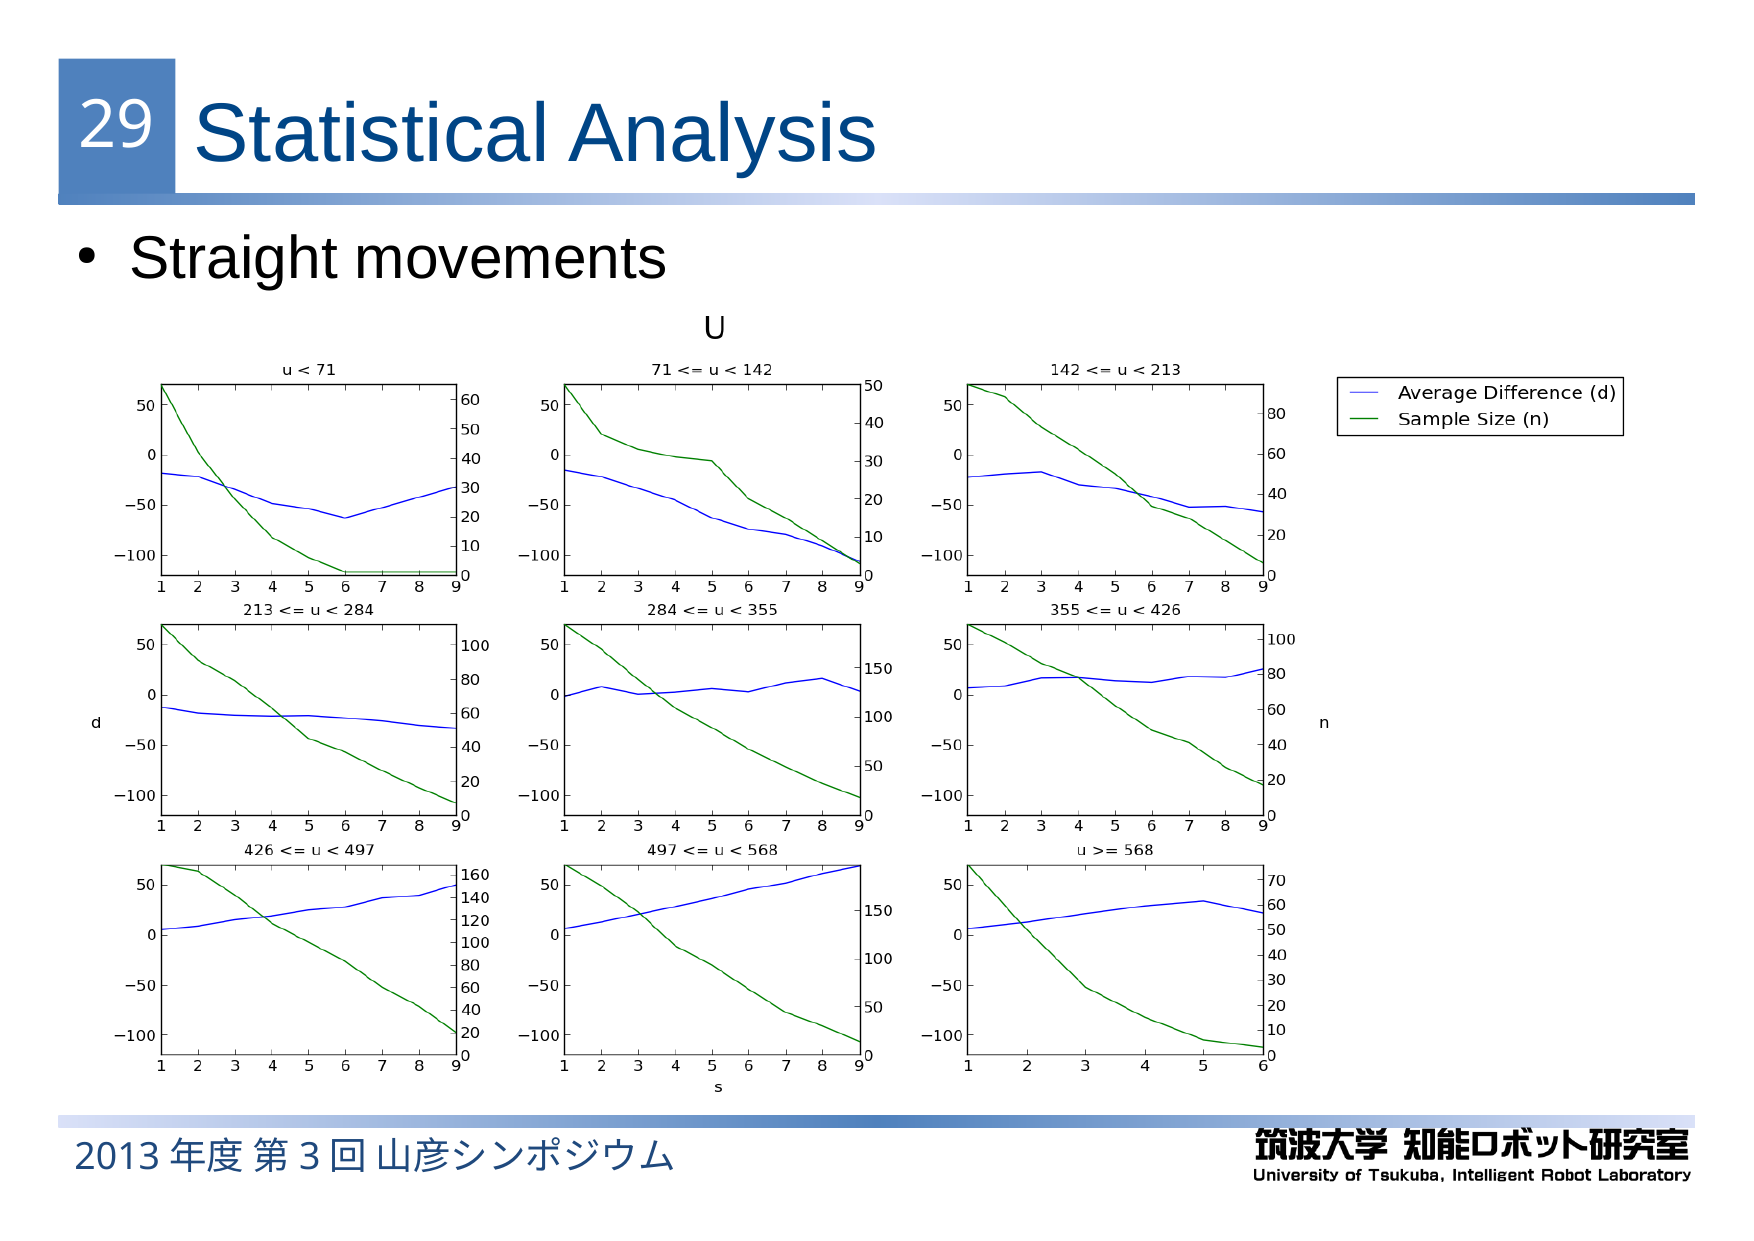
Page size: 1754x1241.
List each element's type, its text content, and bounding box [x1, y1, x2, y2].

title Statistical Analysis [193, 61, 1651, 205]
picture [1252, 1127, 1691, 1182]
list Straight movements [58, 223, 1696, 298]
picture [58, 298, 1696, 1108]
